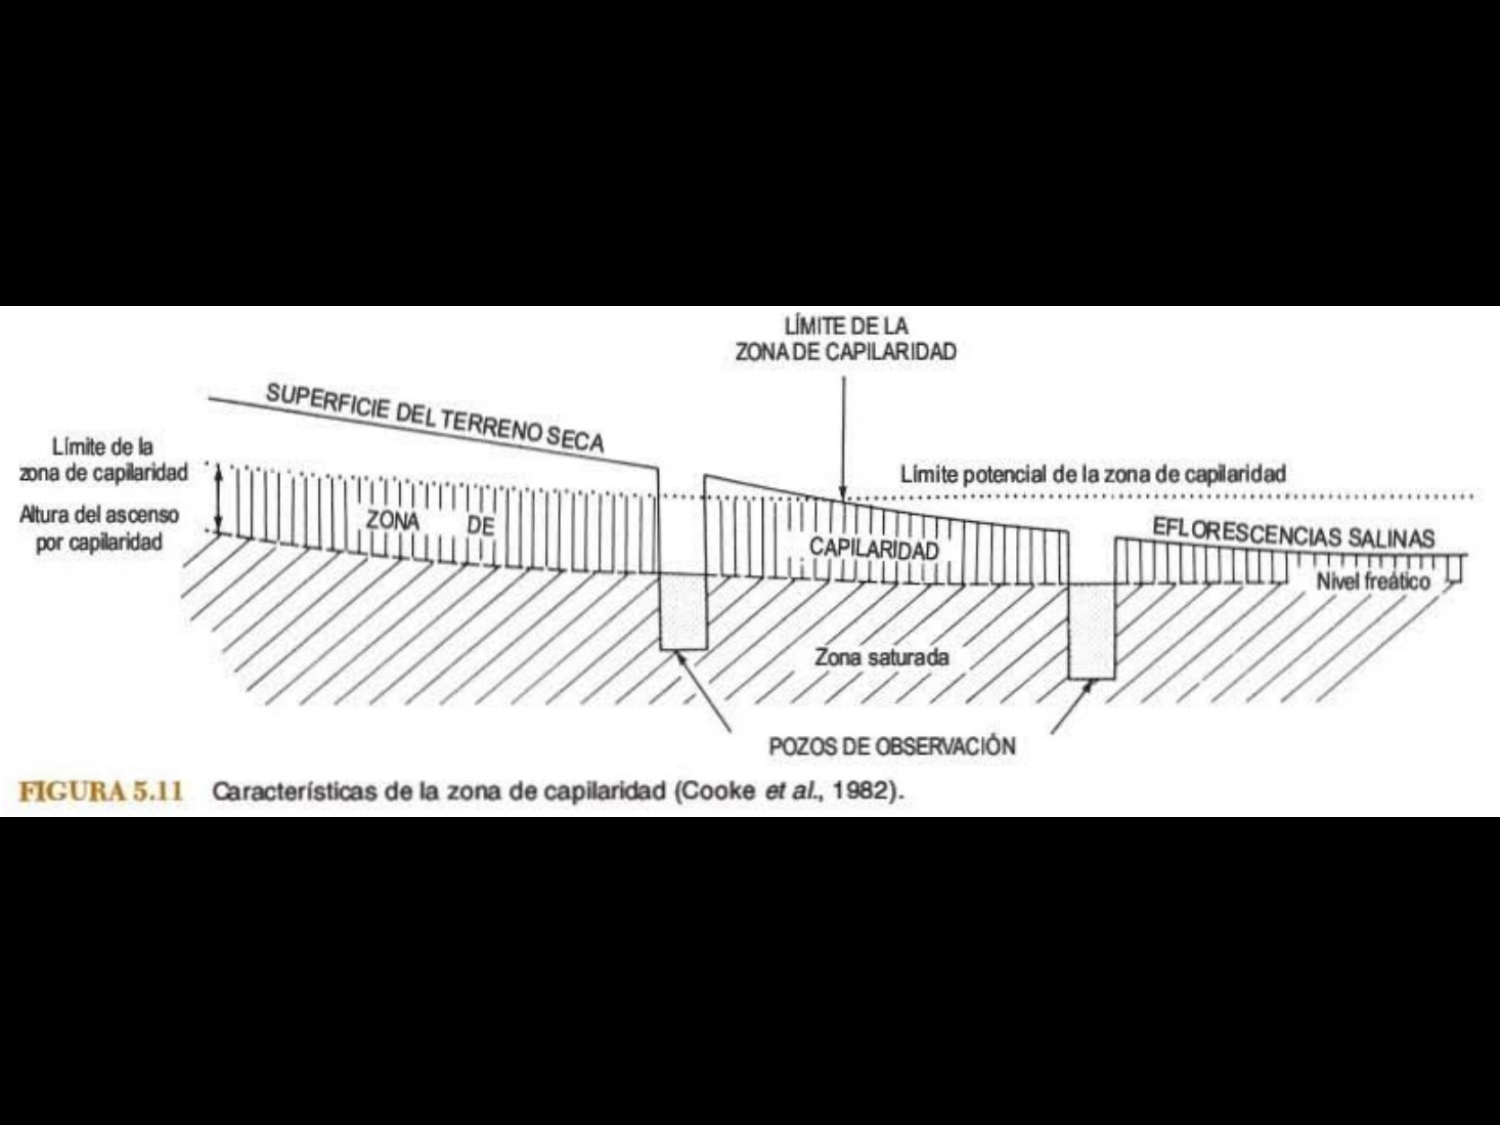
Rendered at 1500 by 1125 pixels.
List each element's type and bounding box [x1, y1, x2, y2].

picture [0, 306, 1500, 817]
